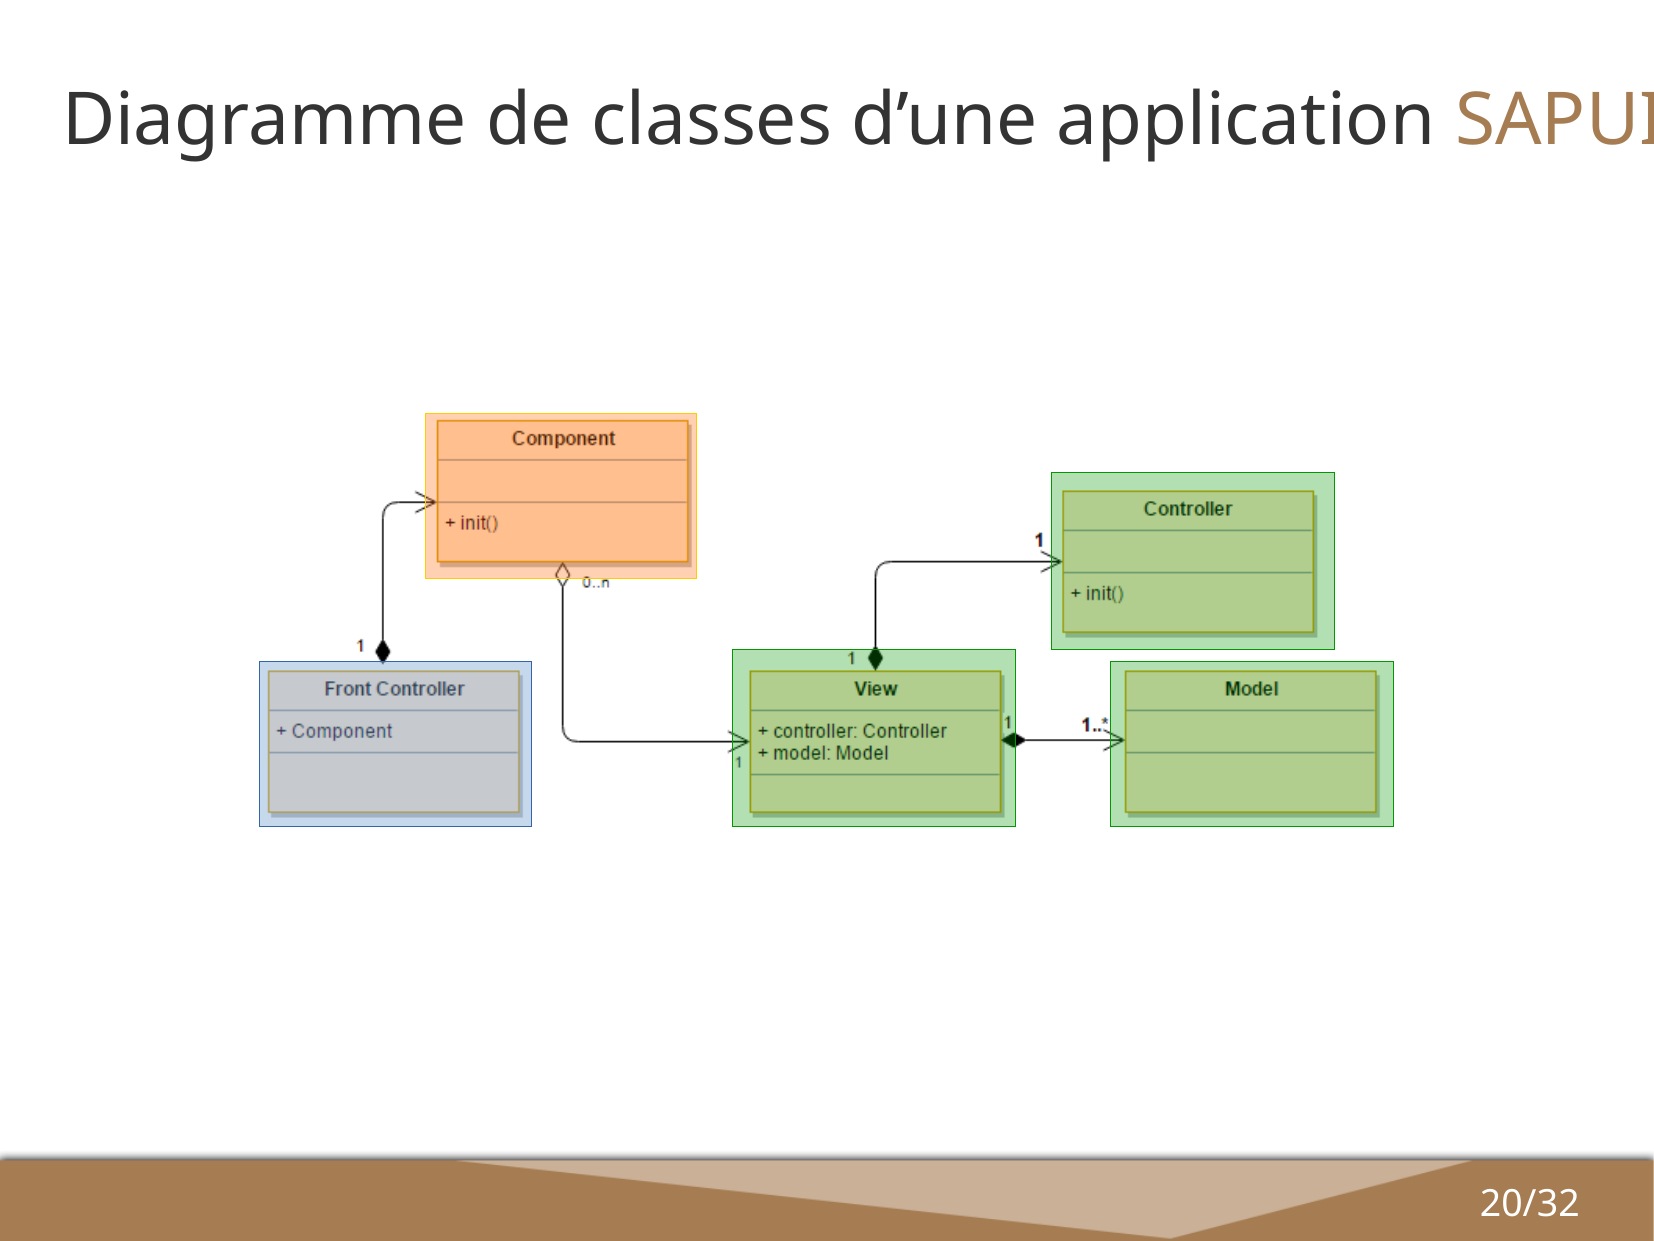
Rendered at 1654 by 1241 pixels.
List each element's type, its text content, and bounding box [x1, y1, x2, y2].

text_box [1051, 472, 1335, 650]
text_box [1110, 661, 1394, 827]
text_box [425, 413, 697, 579]
text_box <numéro>/32 [1479, 1169, 1654, 1233]
text_box [732, 649, 1016, 827]
text_box [259, 661, 532, 827]
text_box Diagramme de classes d’une application SAPUI5 [47, 59, 1430, 158]
picture [0, 0, 1654, 1241]
